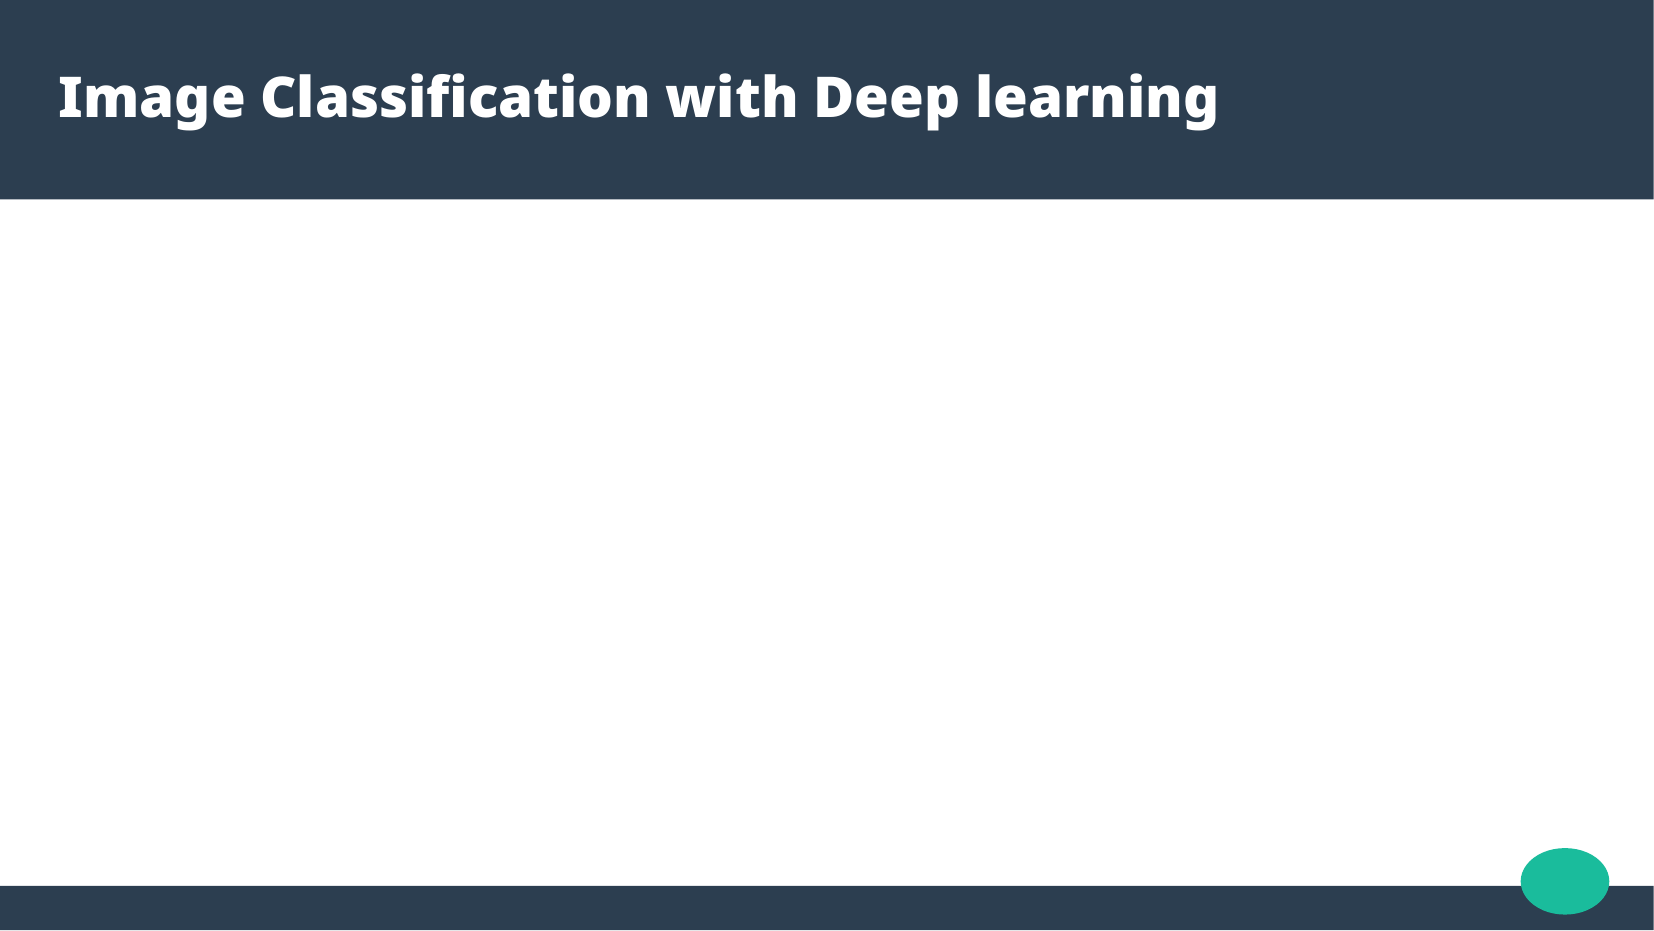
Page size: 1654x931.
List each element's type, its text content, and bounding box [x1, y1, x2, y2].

title Image Classification with Deep learning [59, 37, 1595, 155]
